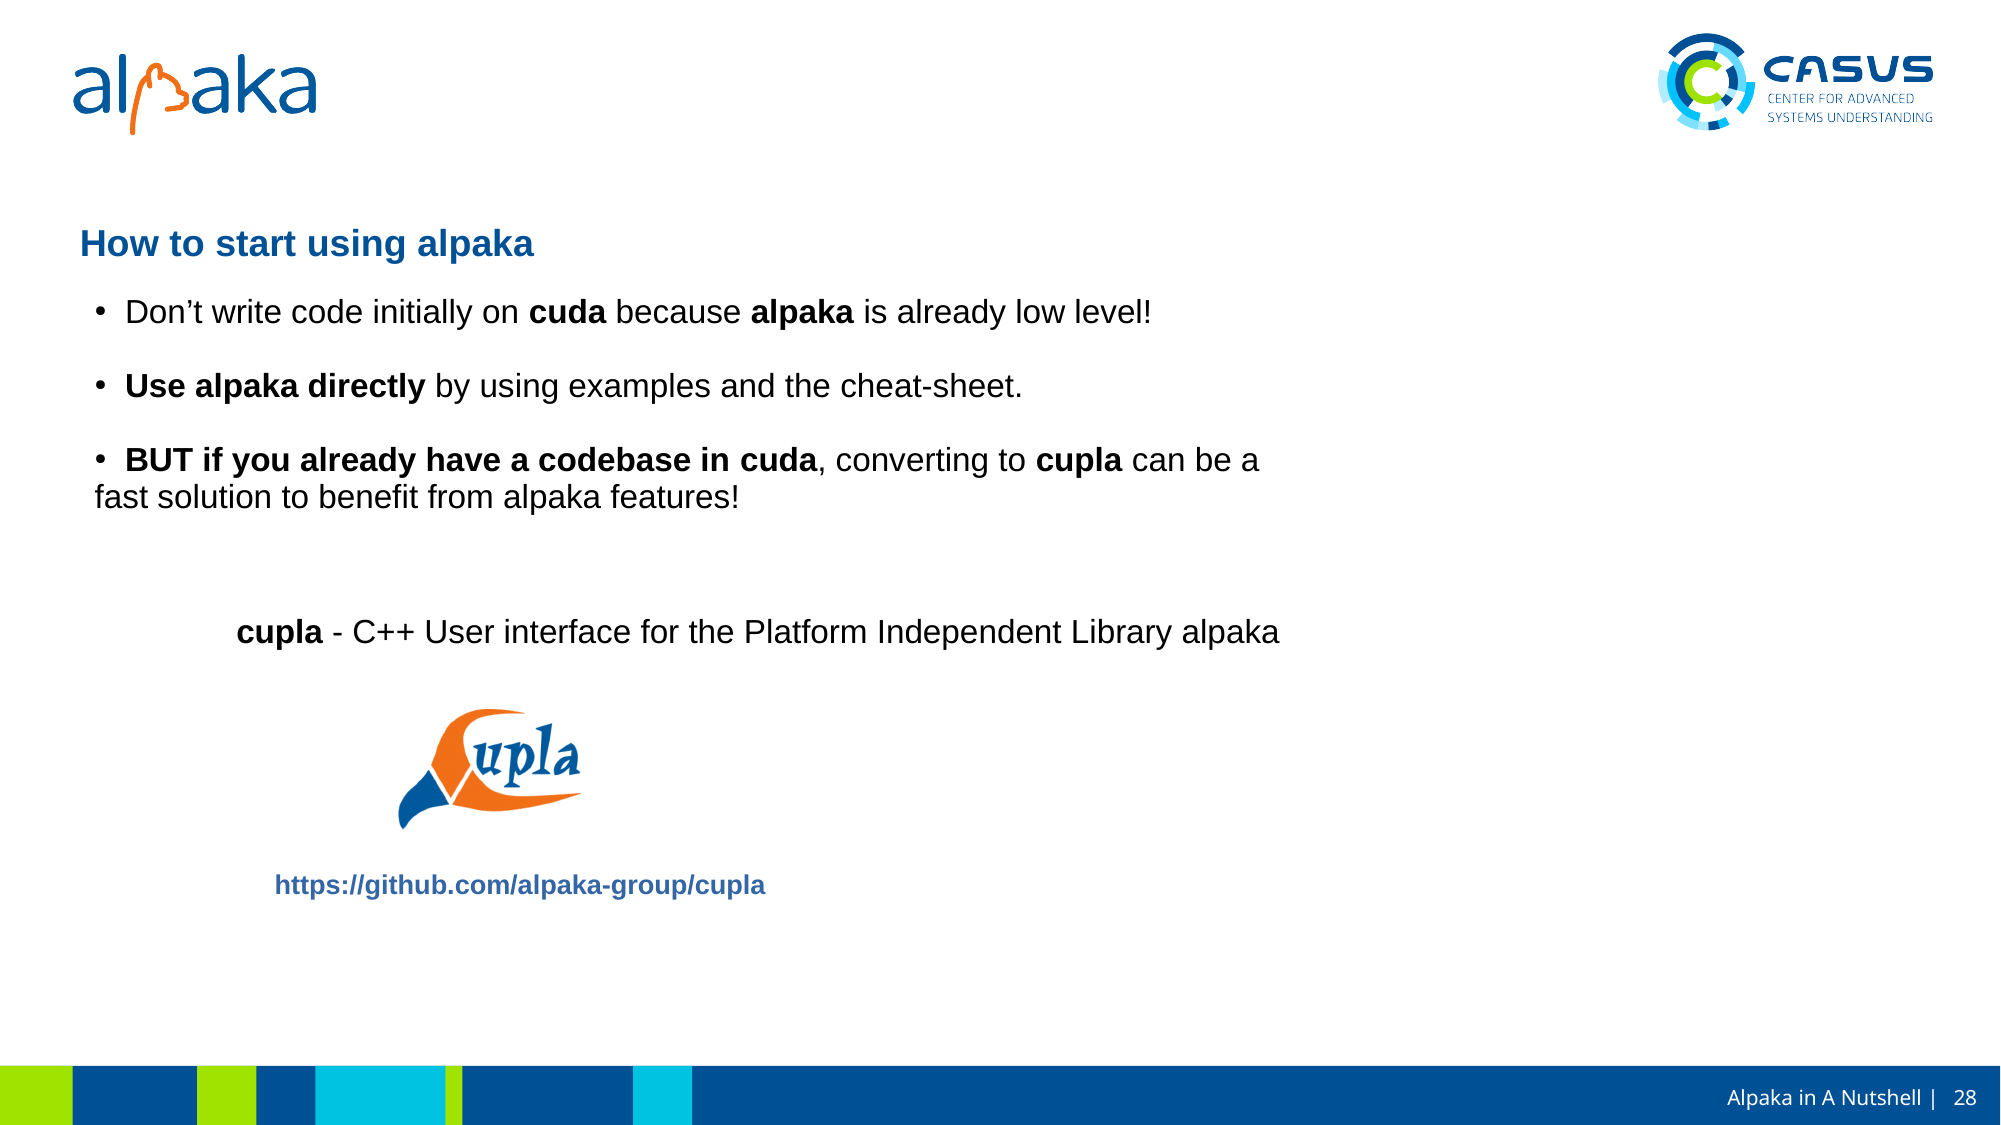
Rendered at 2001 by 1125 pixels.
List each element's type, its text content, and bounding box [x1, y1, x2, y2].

text_box https://github.com/alpaka-group/cupla [259, 862, 804, 922]
picture [398, 698, 598, 839]
text_box How to start using alpaka [64, 214, 715, 314]
picture [72, 53, 317, 136]
picture [1658, 33, 1933, 131]
list Don’t write code initially on cuda because alpaka is already low level! Use alpaka directly by using examples and the cheat-sheet. BUT if you already have a codebase in cuda, converting to cupla can be a fast solution to benefit from alpaka features! cupla - C++ User interface for the Platform Independent Library alpaka [94, 177, 1300, 851]
